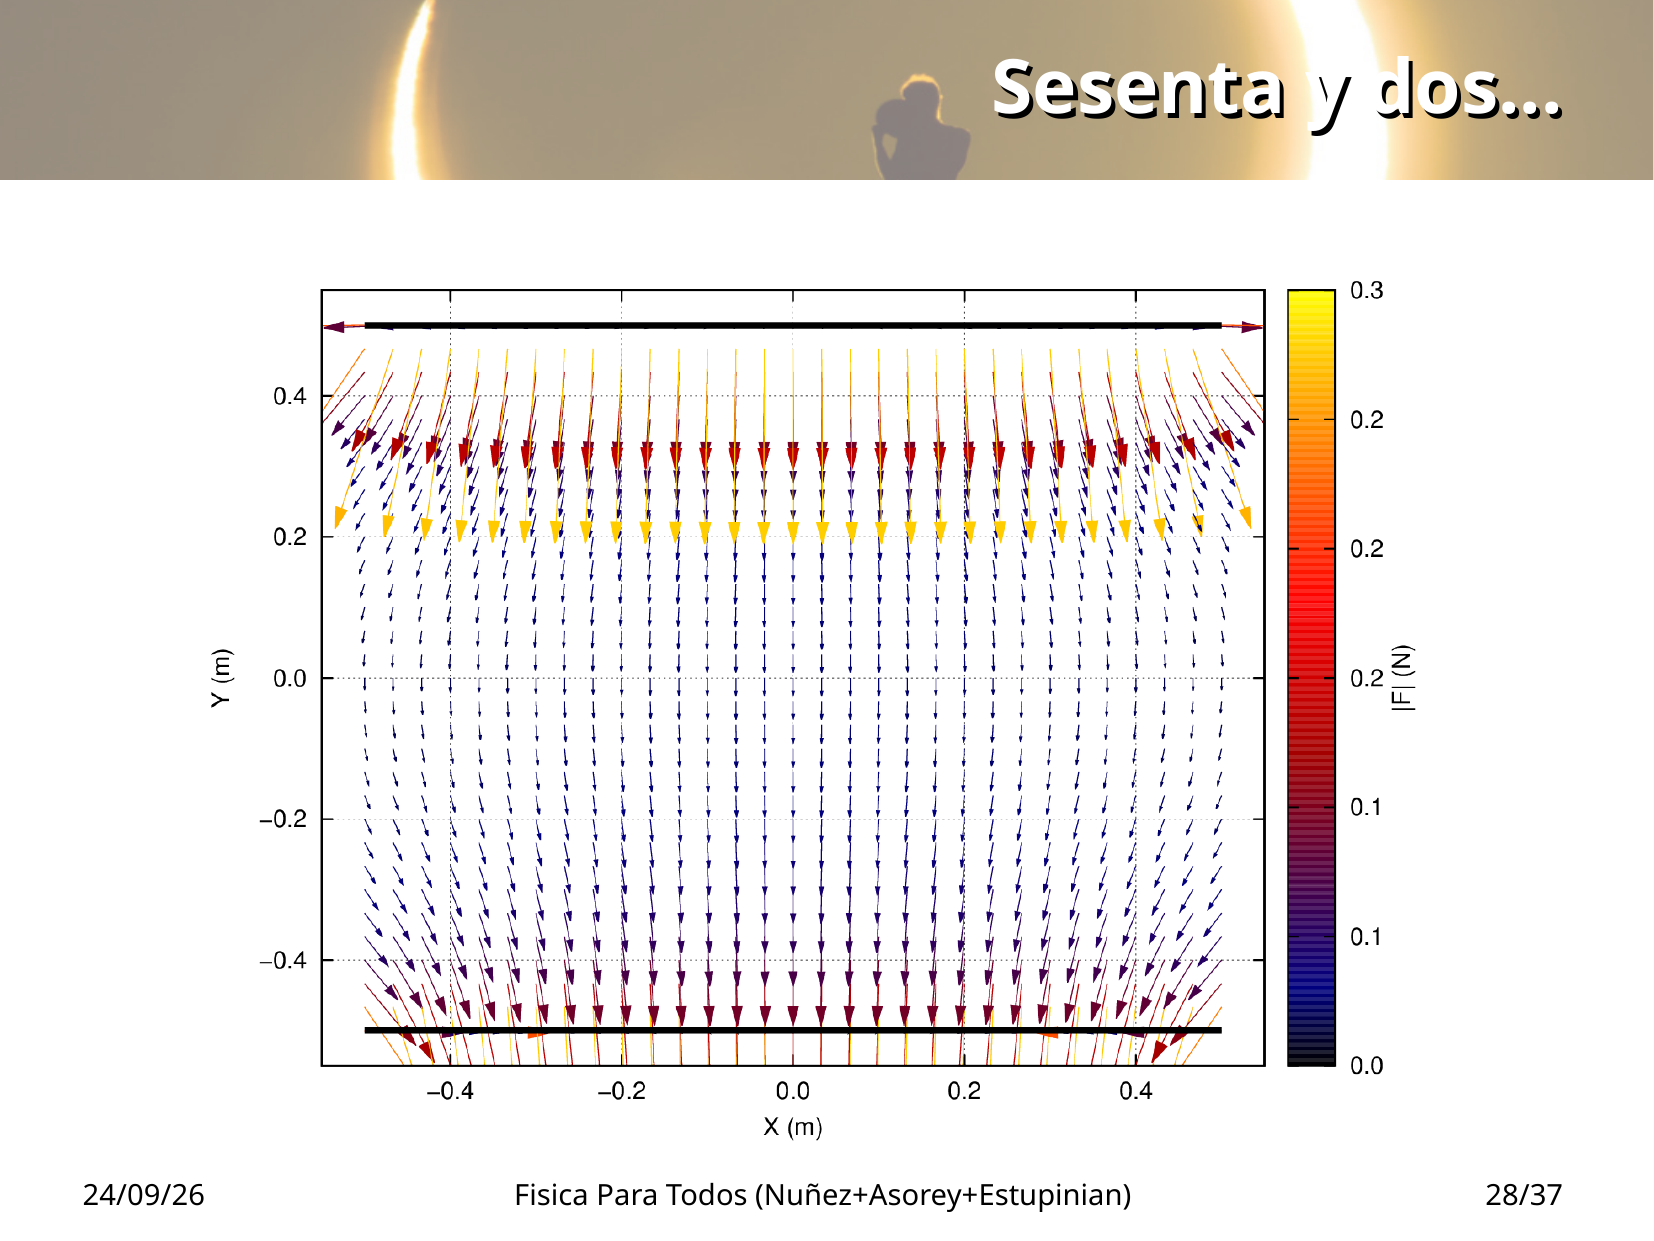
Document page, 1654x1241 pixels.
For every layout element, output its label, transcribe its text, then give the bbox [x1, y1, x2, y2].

picture [0, 0, 1654, 180]
picture [201, 260, 1464, 1144]
title Sesenta y dos... [75, 19, 1564, 151]
